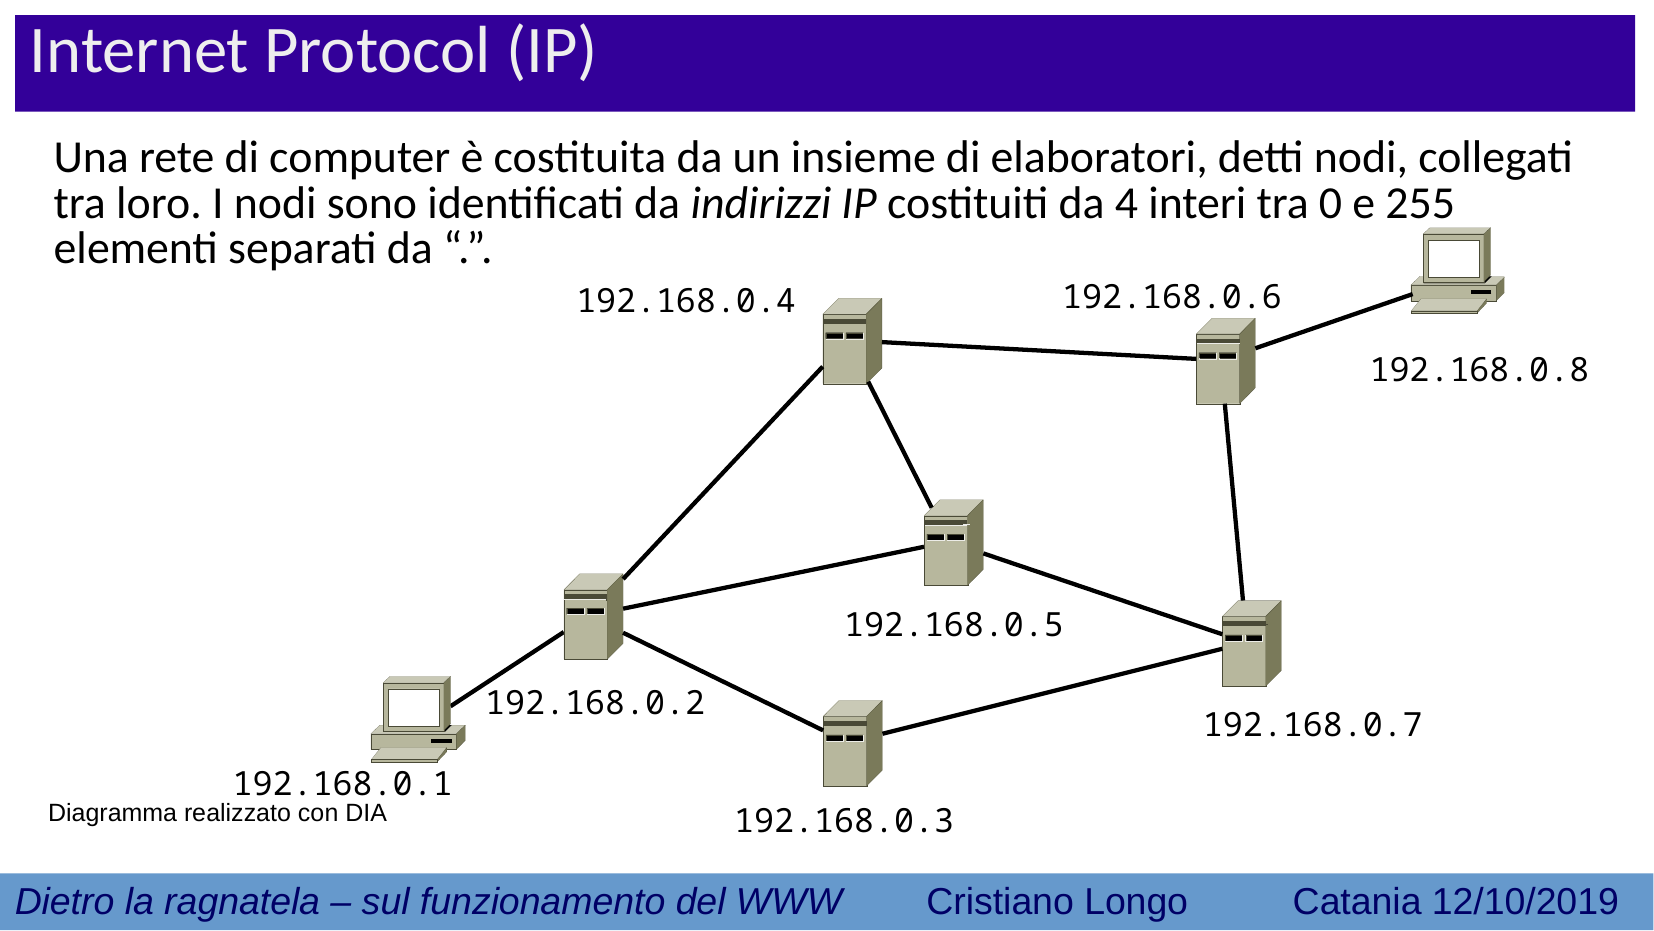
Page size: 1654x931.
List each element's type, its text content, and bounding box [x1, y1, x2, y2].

text_box Una rete di computer è costituita da un insieme di elaboratori, detti nodi, collegati tra loro. I nodi sono identificati da indirizzi IP costituiti da 4 interi tra 0 e 255 elementi separati da “.”. [38, 130, 1627, 329]
text_box Dietro la ragnatela – sul funzionamento del WWW Cristiano Longo Catania 12/10/2019 [0, 873, 1654, 931]
text_box 192.168.0.6 [1047, 266, 1298, 315]
text_box 192.168.0.5 [829, 594, 1079, 643]
text_box 192.168.0.3 [719, 789, 970, 838]
picture [368, 213, 1505, 791]
text_box 192.168.0.7 [1188, 693, 1438, 742]
text_box Internet Protocol (IP) [15, 15, 1636, 112]
text_box 192.168.0.1 [218, 752, 468, 801]
text_box 192.168.0.2 [470, 671, 721, 720]
text_box Diagramma realizzato con DIA [33, 791, 1609, 858]
text_box 192.168.0.4 [561, 269, 812, 318]
text_box 192.168.0.8 [1354, 338, 1605, 387]
